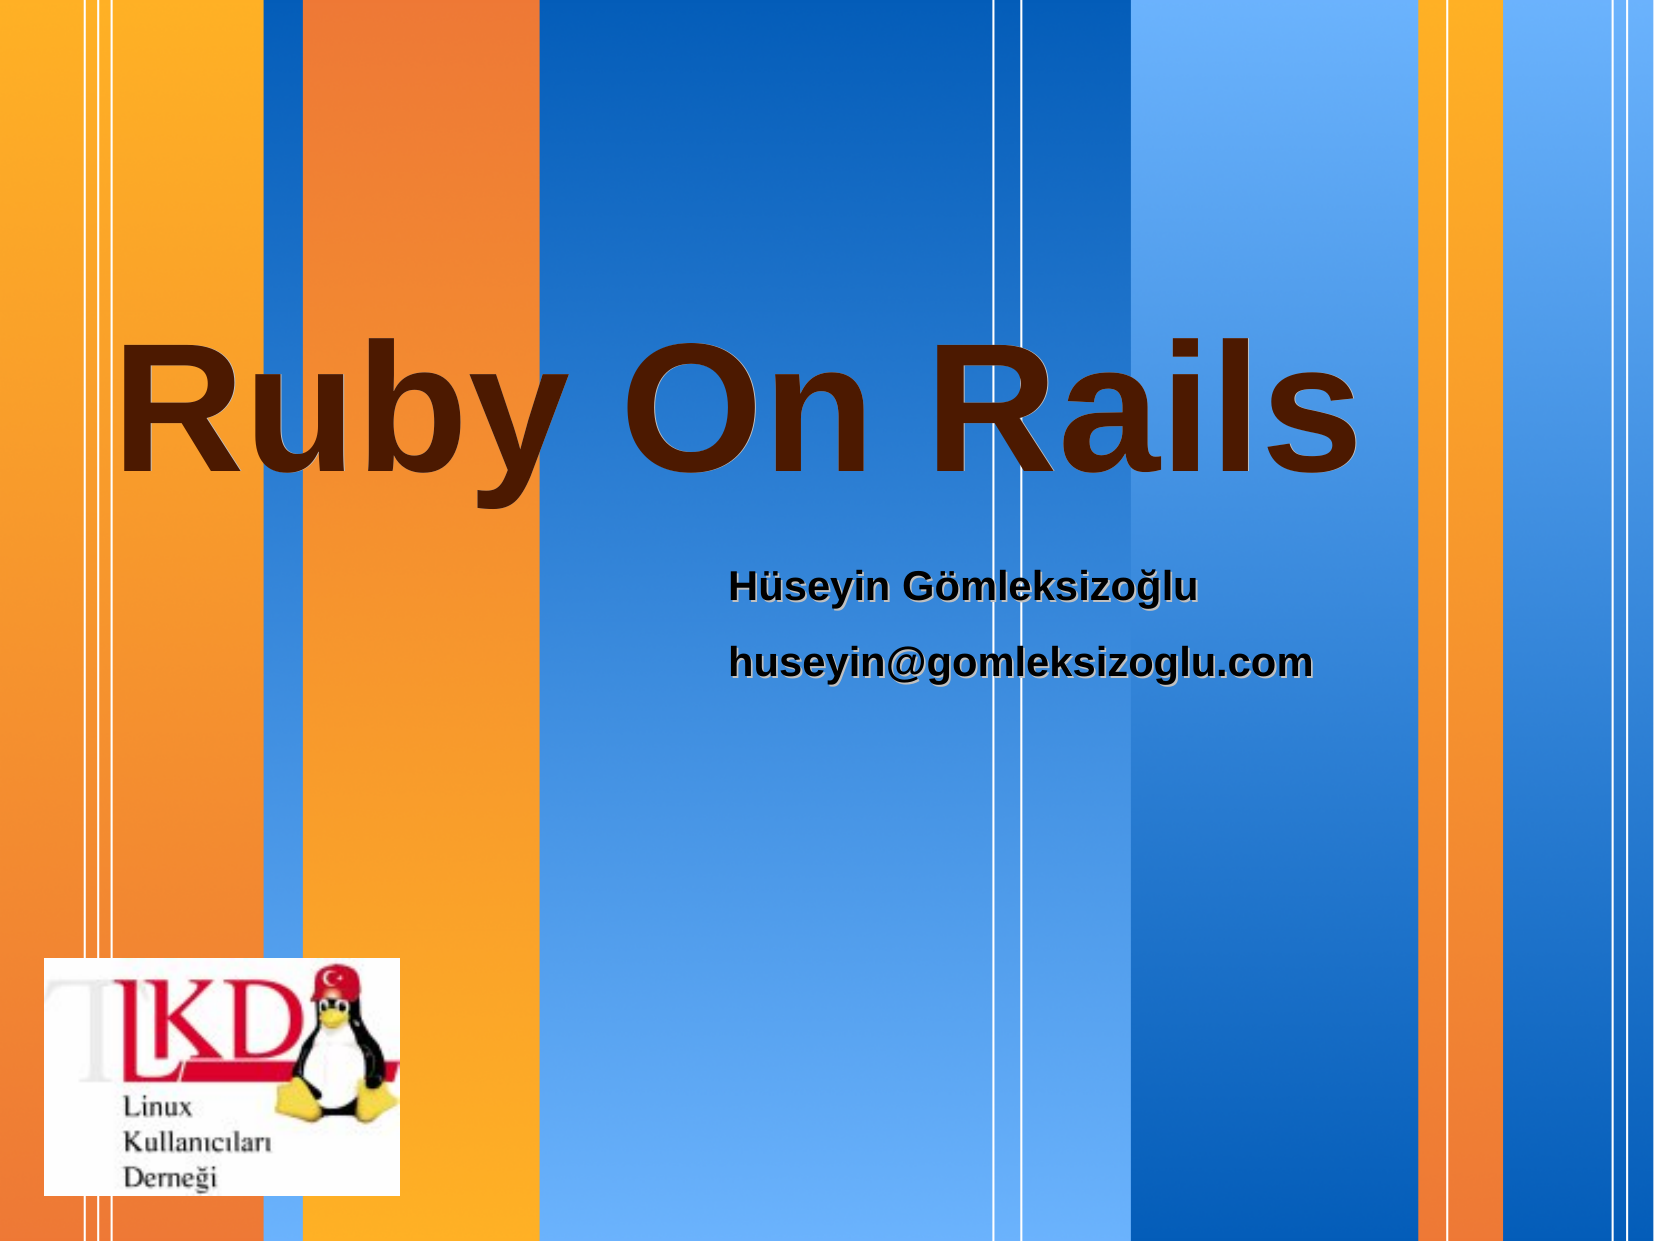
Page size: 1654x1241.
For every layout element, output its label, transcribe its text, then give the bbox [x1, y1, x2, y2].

title Ruby On Rails [112, 304, 1536, 510]
list Hüseyin Gömleksizoğlu huseyin@gomleksizoglu.com [710, 562, 1363, 686]
picture [0, 0, 1654, 1241]
